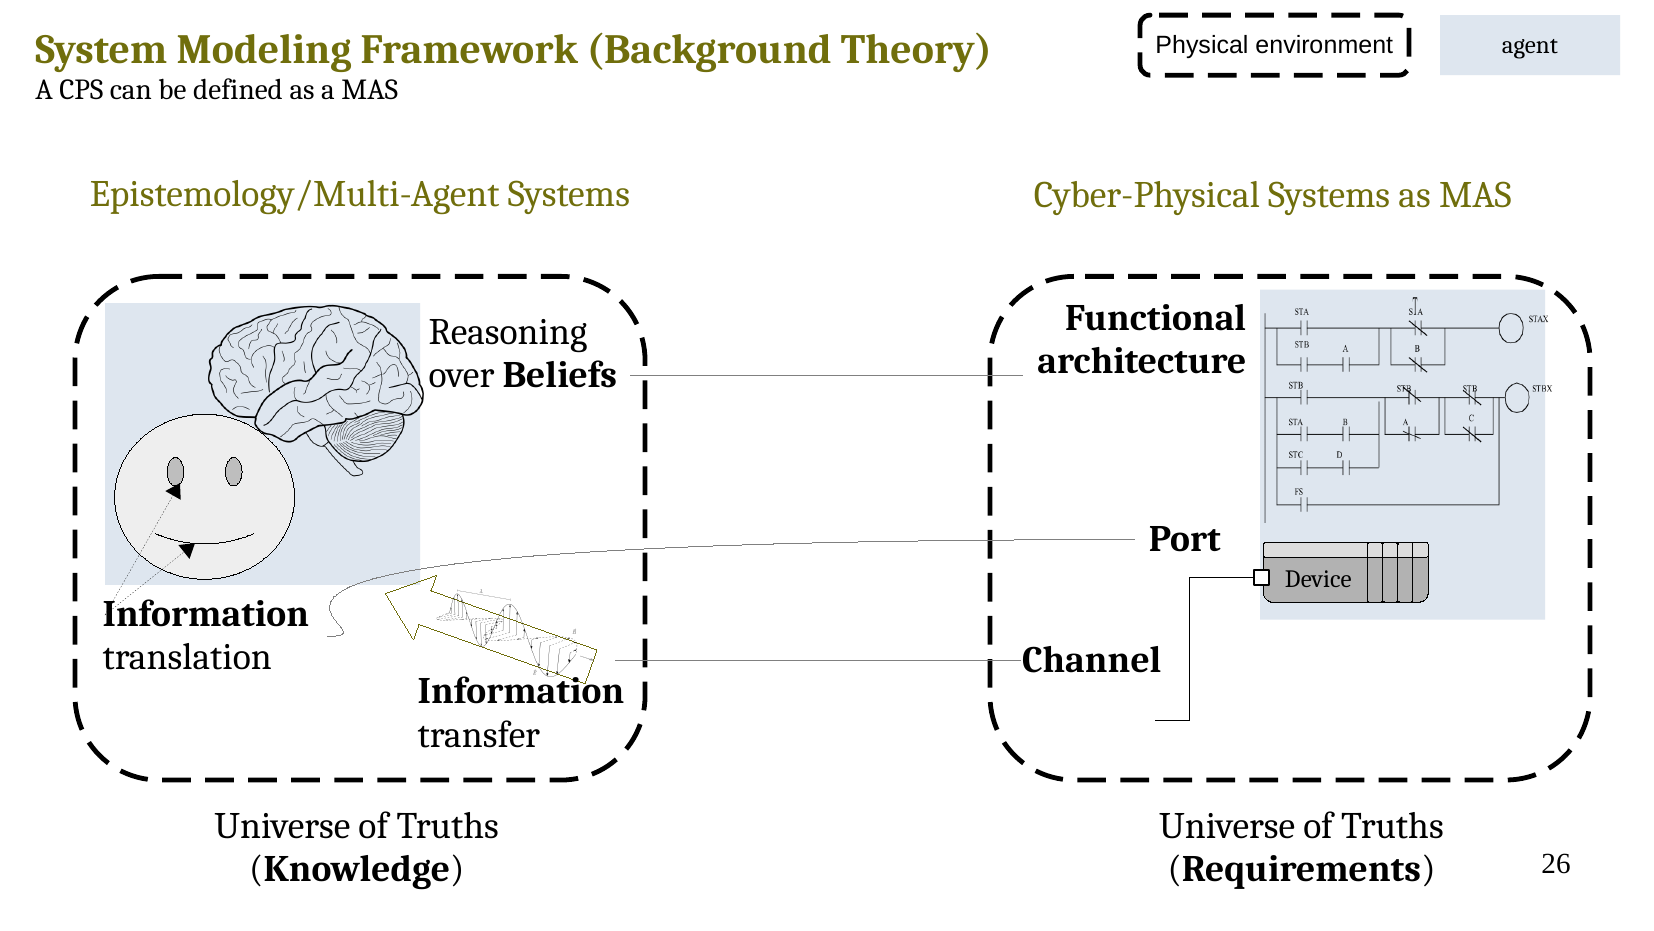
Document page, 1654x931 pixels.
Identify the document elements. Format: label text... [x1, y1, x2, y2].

text_box Device [1270, 557, 1372, 602]
text_box Reasoning over Beliefs [413, 303, 641, 450]
text_box Universe of Truths (Knowledge) [199, 797, 526, 901]
text_box [105, 303, 421, 585]
picture [1251, 286, 1560, 523]
text_box Port [1134, 510, 1239, 569]
text_box [1253, 523, 1546, 620]
text_box Information translation [87, 584, 328, 688]
text_box Epistemology/Multi-Agent Systems [75, 165, 672, 224]
text_box Functional architecture [1022, 289, 1268, 439]
text_box Channel [1007, 631, 1178, 691]
text_box System Modeling Framework (Background Theory) A CPS can be defined as a MAS [20, 18, 1036, 117]
text_box Universe of Truths (Requirements) [1144, 797, 1471, 901]
text_box agent [1440, 15, 1621, 76]
picture [436, 589, 594, 662]
text_box Physical environment [1140, 15, 1409, 76]
text_box Information transfer [402, 662, 643, 766]
picture [202, 303, 424, 478]
text_box Cyber-Physical Systems as MAS [1018, 166, 1548, 226]
